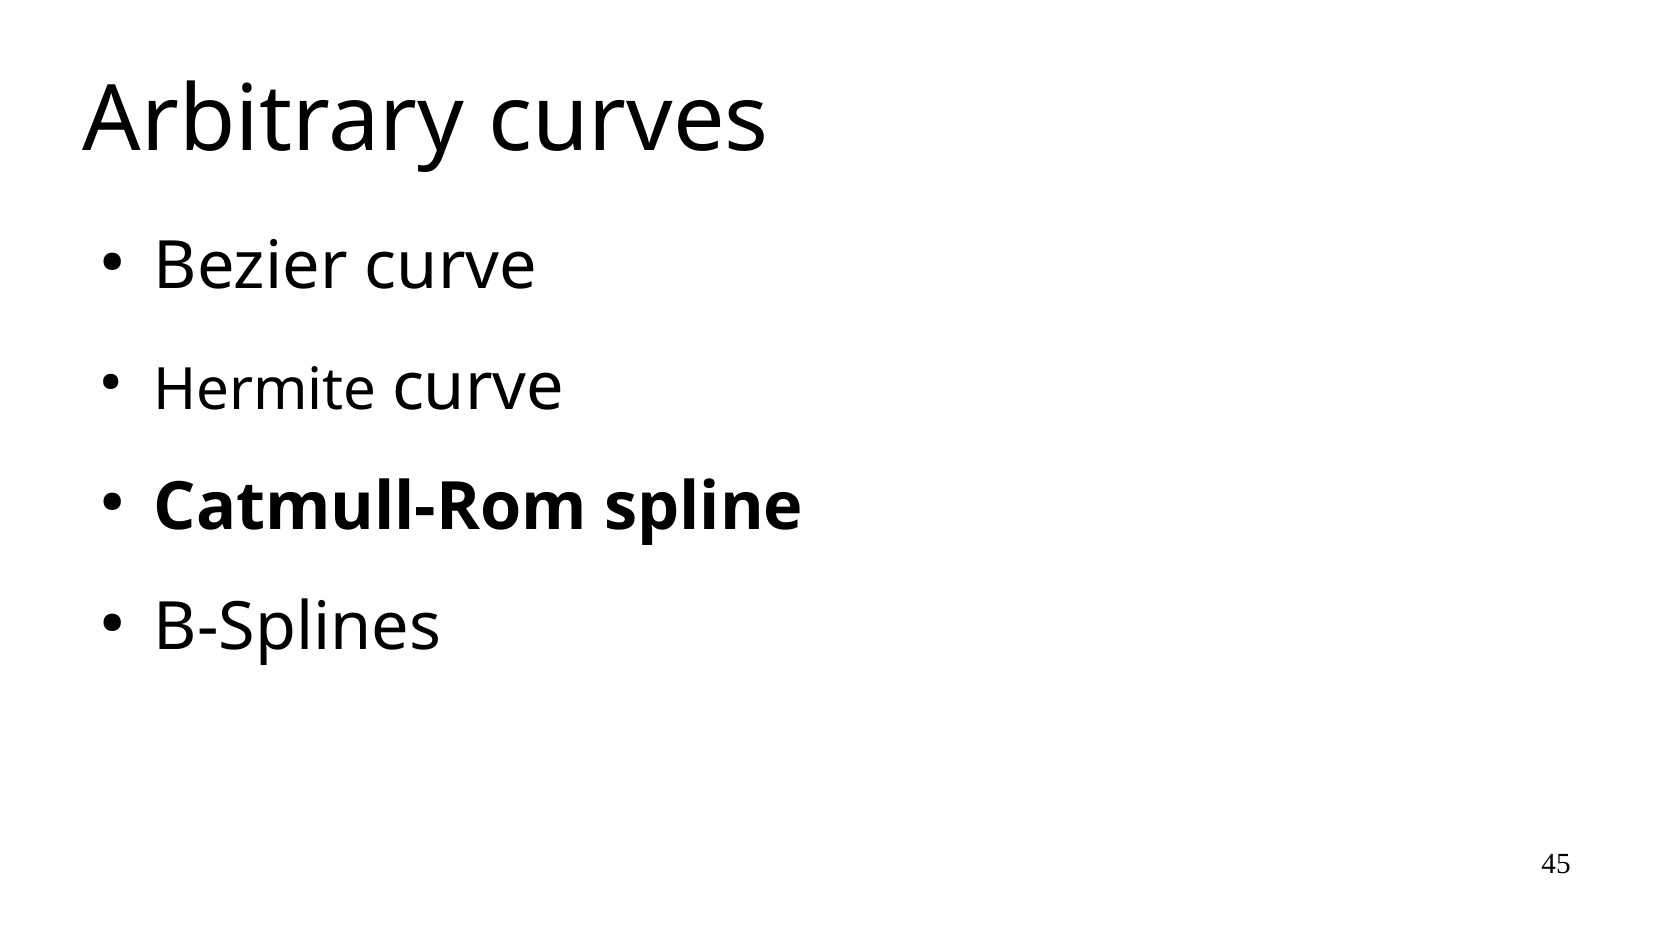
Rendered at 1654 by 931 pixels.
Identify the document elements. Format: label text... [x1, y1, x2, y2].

list Bezier curve Hermite curve Catmull-Rom spline B-Splines [82, 217, 1571, 758]
title Arbitrary curves [82, 37, 1571, 193]
